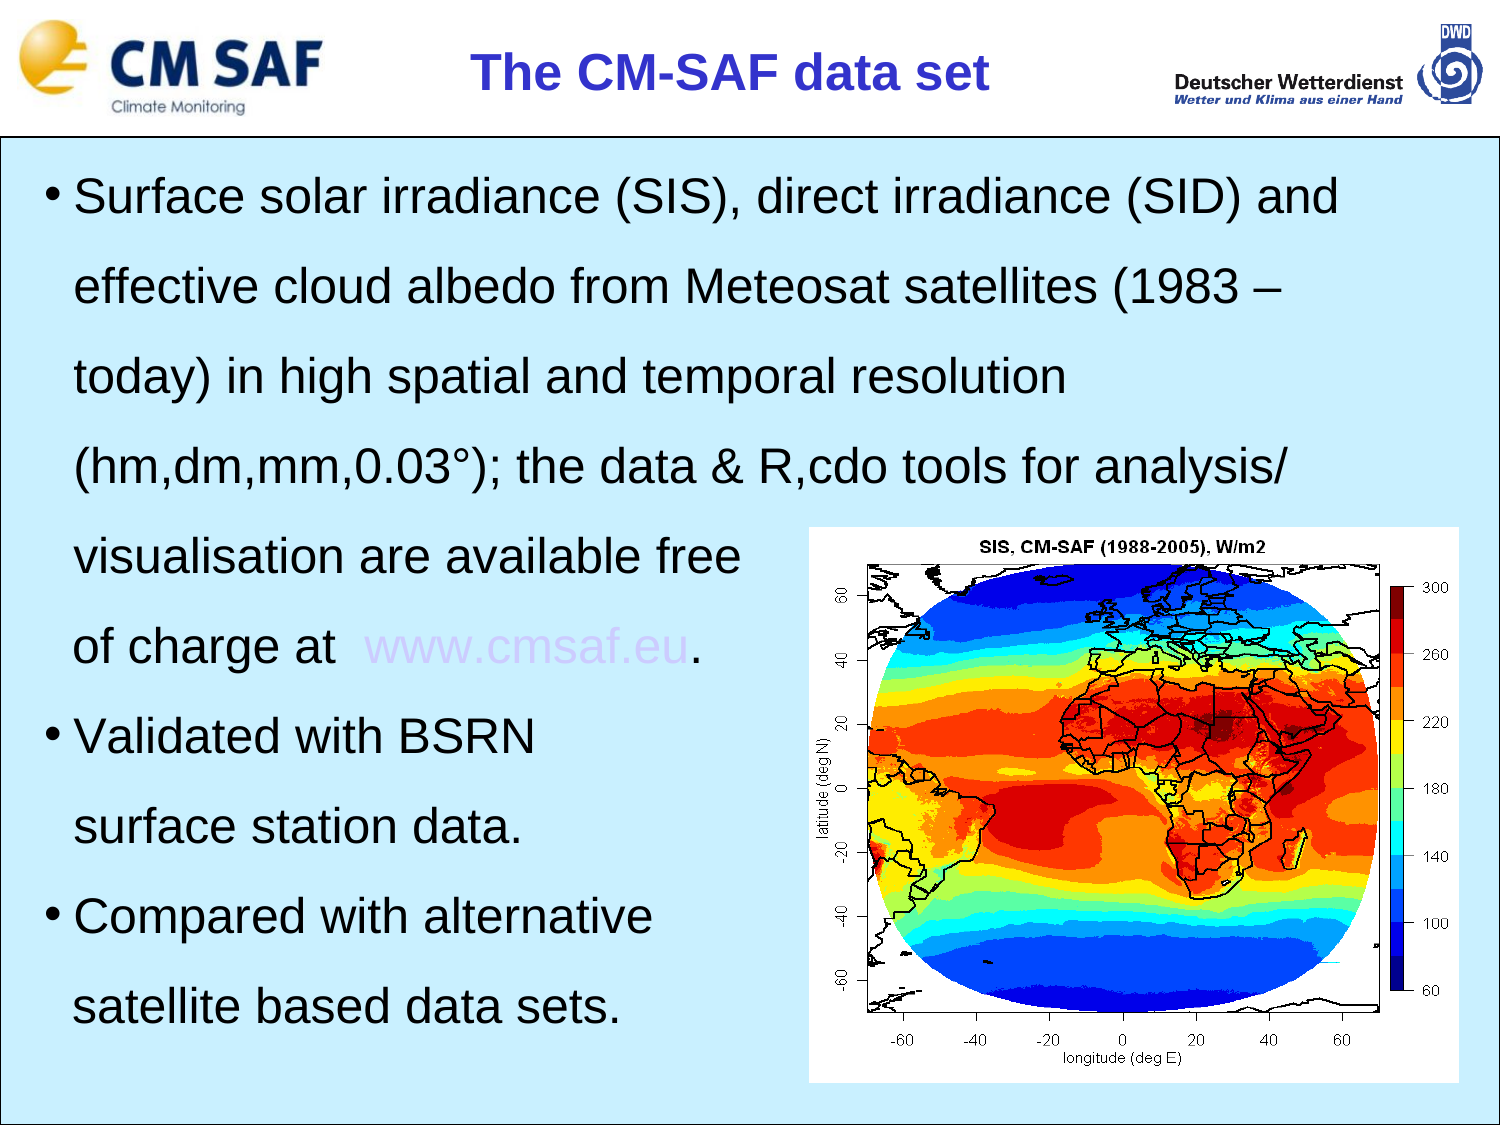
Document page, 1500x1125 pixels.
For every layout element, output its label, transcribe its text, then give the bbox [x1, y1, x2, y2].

picture [17, 19, 325, 117]
text_box Surface solar irradiance (SIS), direct irradiance (SID) and effective cloud albedo from Meteosat satellites (1983 – today) in high spatial and temporal resolution (hm,dm,mm,0.03°); the data & R,cdo tools for analysis/ visualisation are available free of charge at www.cmsaf.eu. Validated with BSRN surface station data. Compared with alternative satellite based data sets. [29, 125, 1424, 1041]
picture [1175, 24, 1483, 104]
text_box The CM-SAF data set [454, 30, 1020, 109]
picture [809, 527, 1459, 1083]
